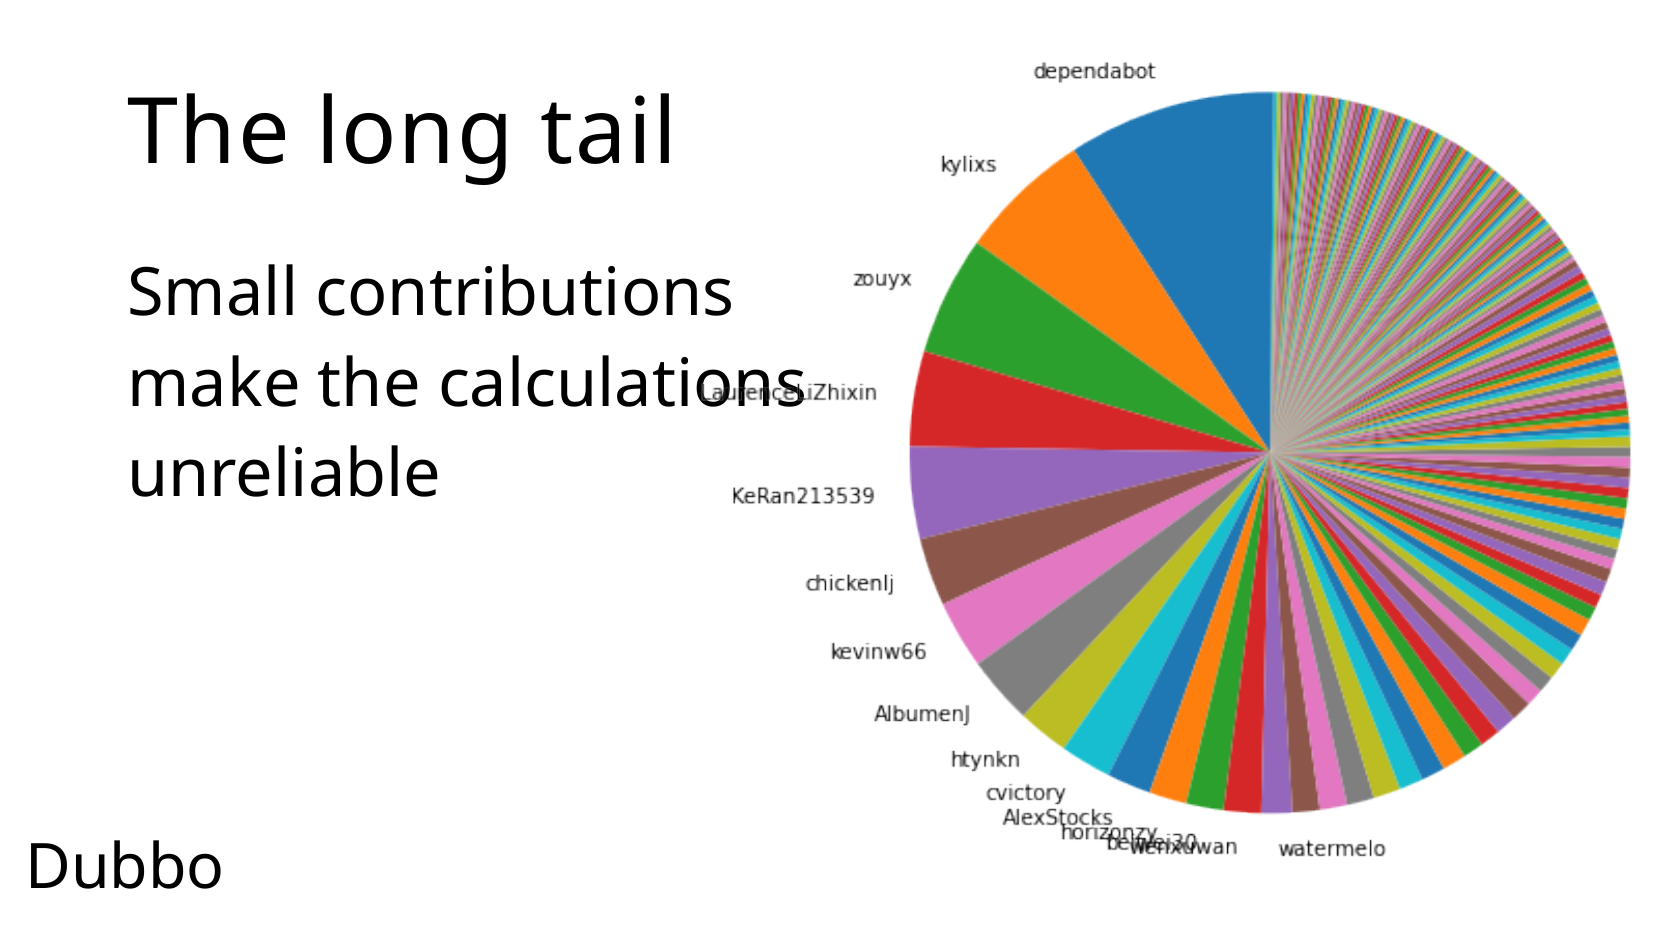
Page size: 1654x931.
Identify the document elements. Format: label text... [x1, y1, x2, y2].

list Dubbo [25, 821, 1425, 907]
list Small contributions make the calculations unreliable [127, 244, 686, 784]
title The long tail [127, 69, 686, 187]
picture [686, 0, 1654, 919]
